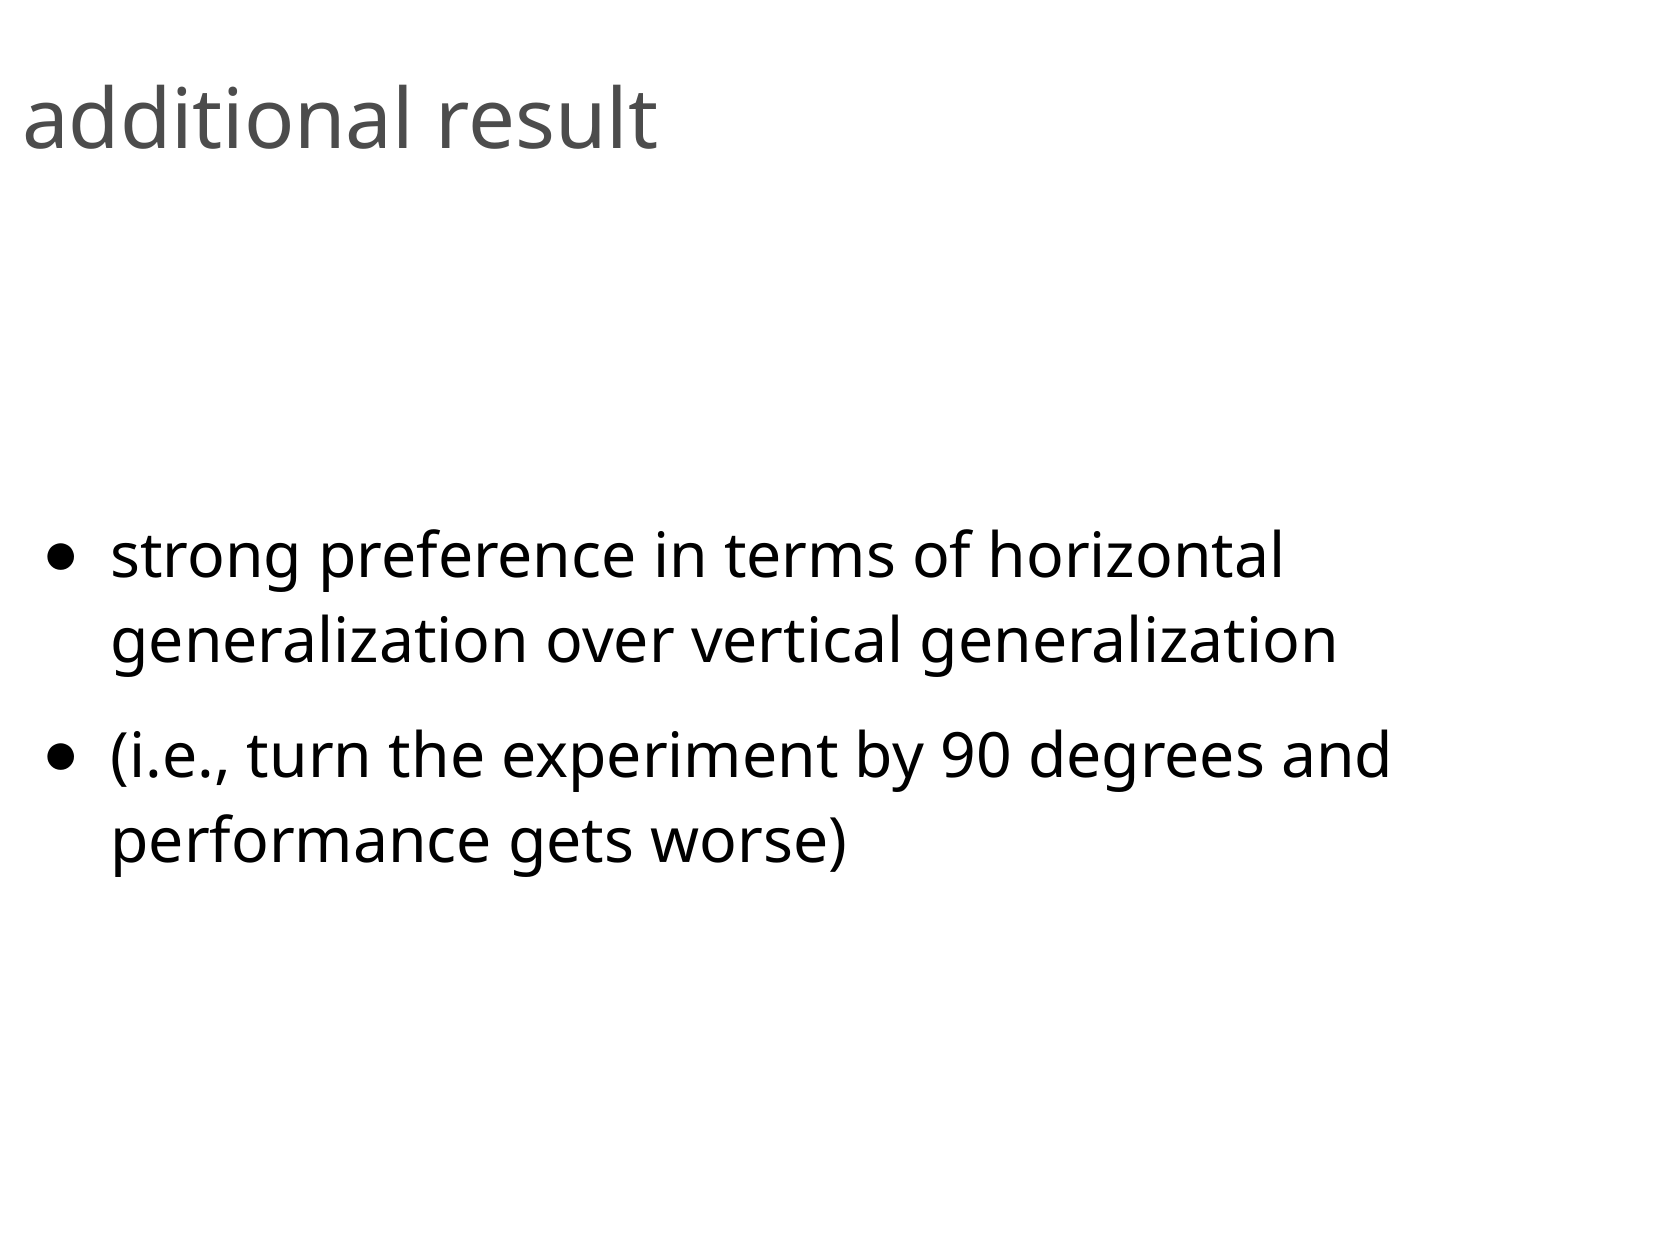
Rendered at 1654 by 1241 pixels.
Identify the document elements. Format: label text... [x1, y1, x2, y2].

list strong preference in terms of horizontal generalization over vertical generalization (i.e., turn the experiment by 90 degrees and performance gets worse) [25, 226, 1654, 1166]
title additional result [22, 19, 1654, 213]
